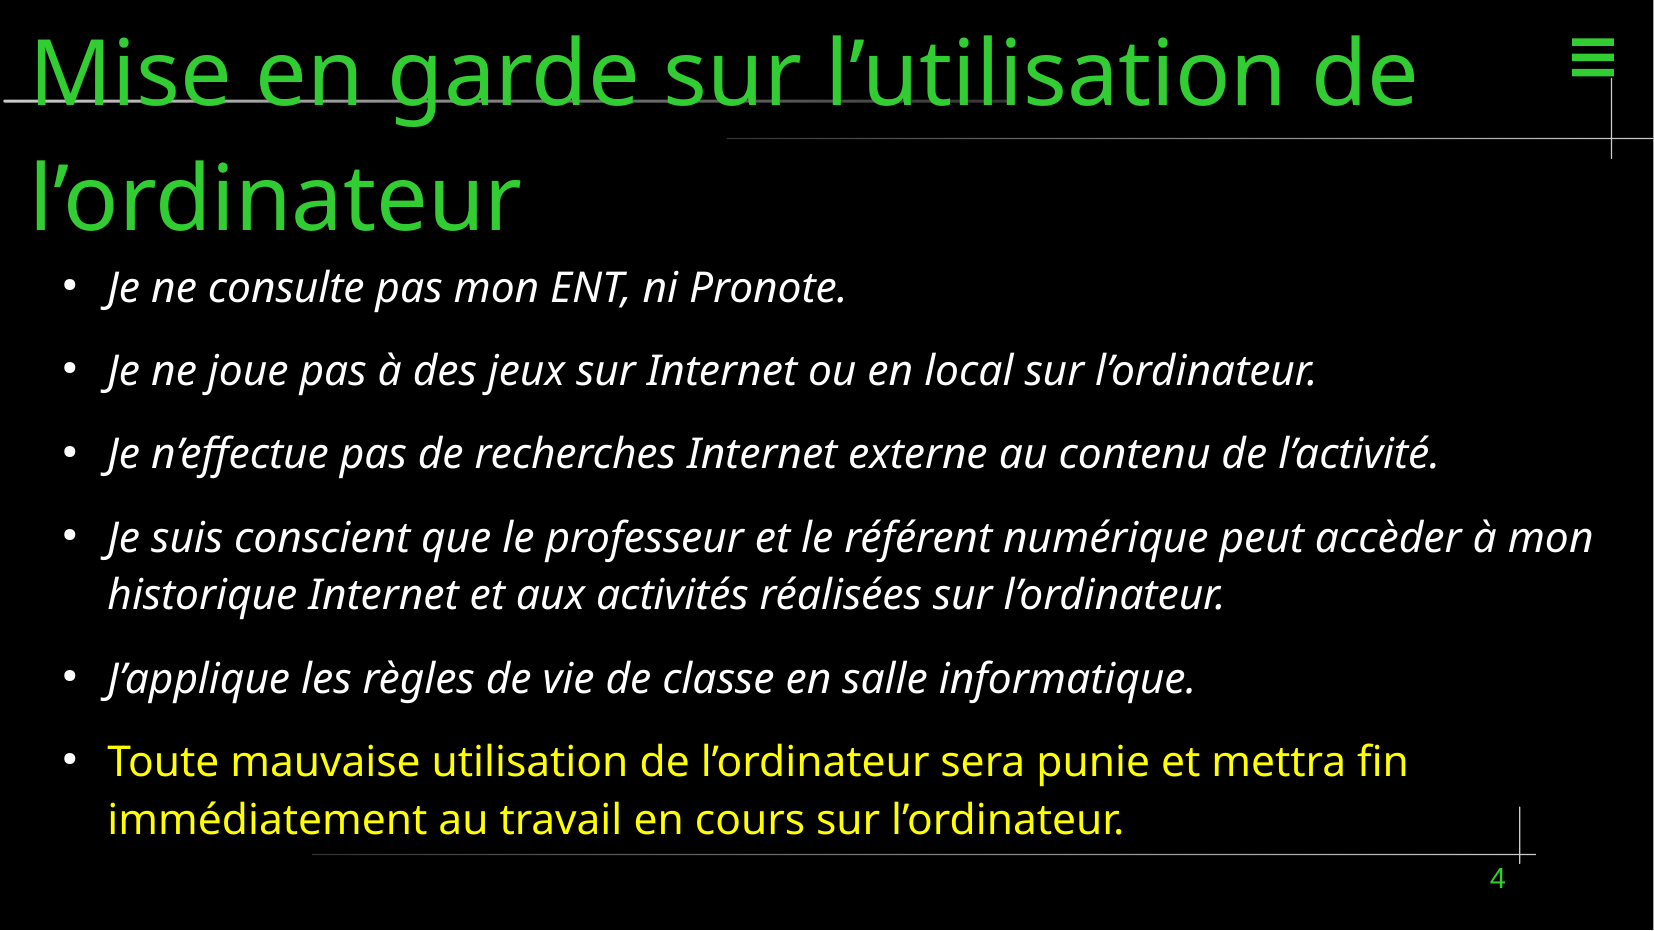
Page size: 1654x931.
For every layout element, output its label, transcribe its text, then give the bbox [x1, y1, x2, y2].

title Mise en garde sur l’utilisation de l’ordinateur [29, 6, 1595, 258]
picture [1563, 28, 1625, 89]
list Je ne consulte pas mon ENT, ni Pronote. Je ne joue pas à des jeux sur Internet ou en local sur l’ordinateur. Je n’effectue pas de recherches Internet externe au contenu de l’activité. Je suis conscient que le professeur et le référent numérique peut accèder à mon historique Internet et aux activités réalisées sur l’ordinateur. J’applique les règles de vie de classe en salle informatique. Toute mauvaise utilisation de l’ordinateur sera punie et mettra fin immédiatement au travail en cours sur l’ordinateur. [47, 257, 1625, 857]
